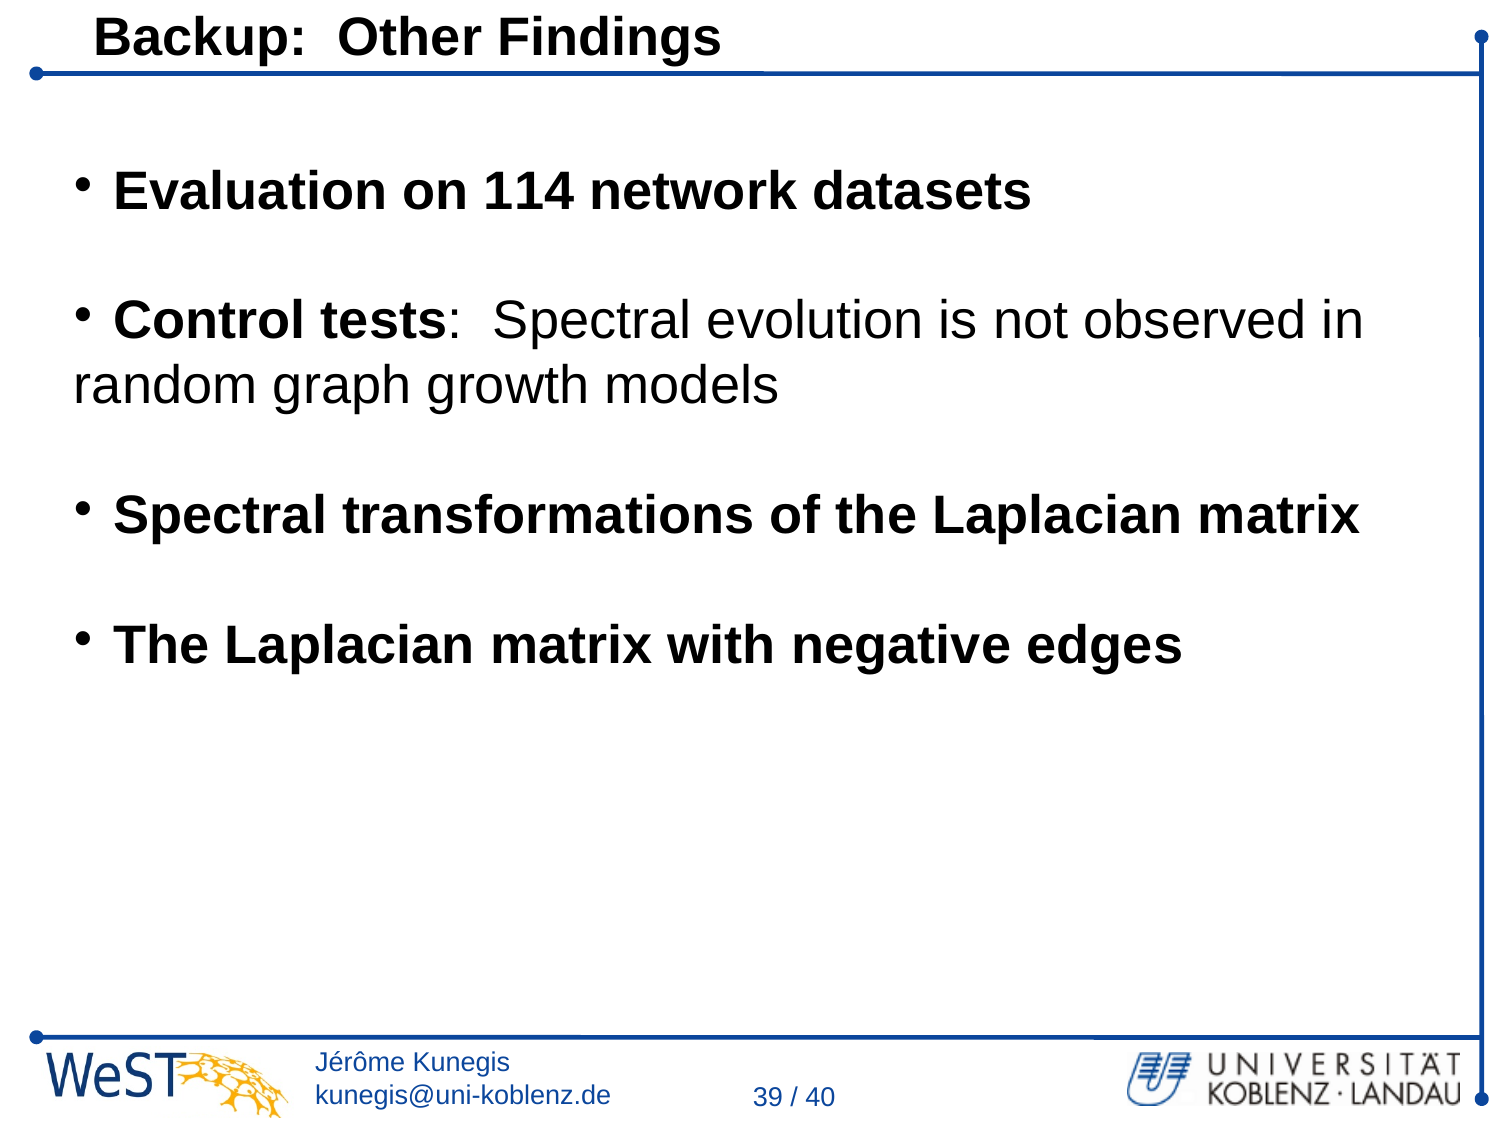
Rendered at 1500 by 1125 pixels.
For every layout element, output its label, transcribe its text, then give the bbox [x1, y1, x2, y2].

text_box Backup: Other Findings [78, 0, 1477, 74]
text_box Evaluation on 114 network datasets Control tests: Spectral evolution is not observed in random graph growth models Spectral transformations of the Laplacian matrix The Laplacian matrix with negative edges [59, 147, 1477, 1073]
picture [41, 1046, 302, 1118]
picture [1127, 1073, 1460, 1106]
